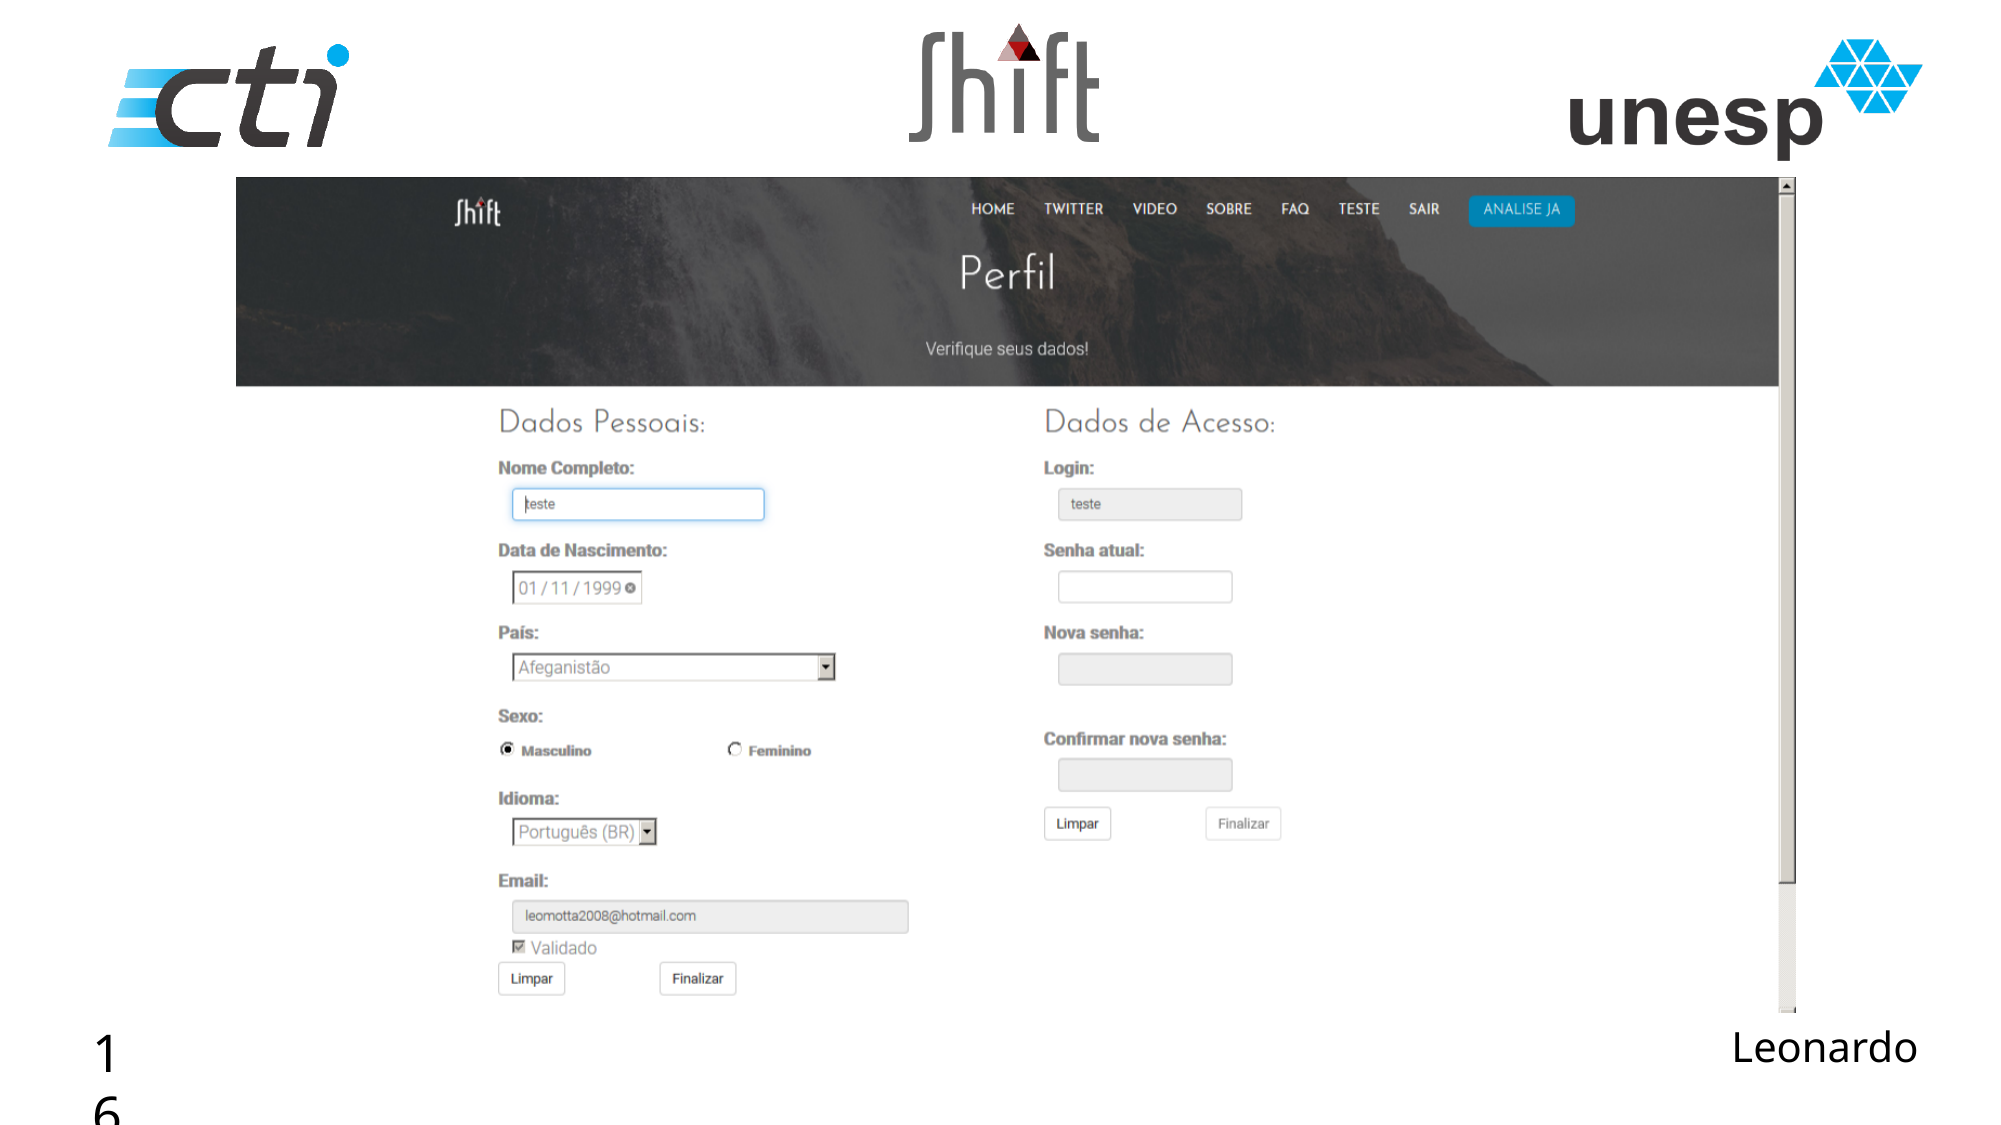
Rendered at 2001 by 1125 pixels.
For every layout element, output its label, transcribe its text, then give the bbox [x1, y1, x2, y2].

picture [909, 20, 1099, 142]
text_box Leonardo [1716, 1012, 1934, 1078]
picture [236, 177, 1796, 1013]
text_box 16 [100, 1114, 115, 1125]
text_box 16 [77, 1012, 166, 1125]
picture [1570, 39, 1923, 161]
picture [108, 44, 349, 148]
